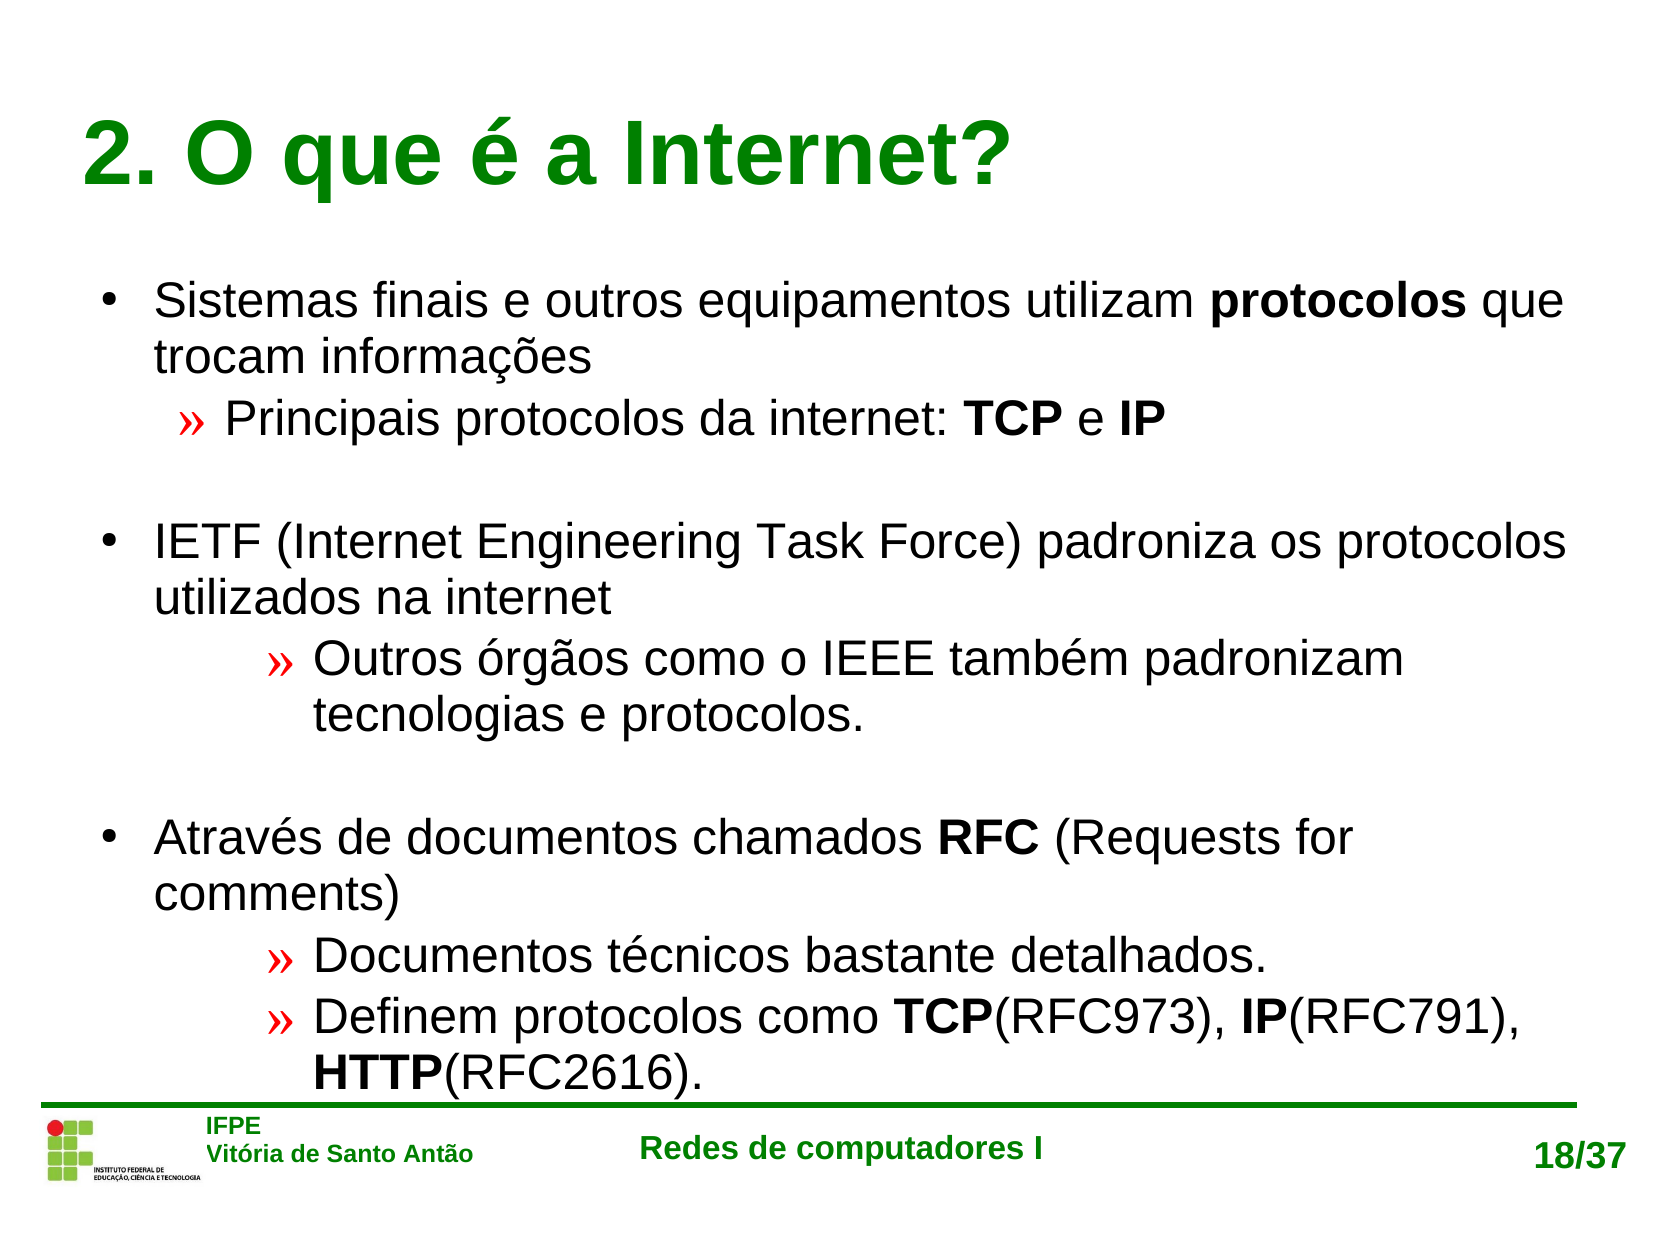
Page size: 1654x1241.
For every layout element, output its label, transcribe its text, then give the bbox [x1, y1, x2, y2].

title 2. O que é a Internet? [82, 49, 1571, 257]
picture [39, 1111, 207, 1191]
list Sistemas finais e outros equipamentos utilizam protocolos que trocam informações Principais protocolos da internet: TCP e IP IETF (Internet Engineering Task Force) padroniza os protocolos utilizados na internet Outros órgãos como o IEEE também padronizam tecnologias e protocolos. Através de documentos chamados RFC (Requests for comments) Documentos técnicos bastante detalhados. Definem protocolos como TCP(RFC973), IP(RFC791), HTTP(RFC2616). [82, 272, 1571, 1101]
